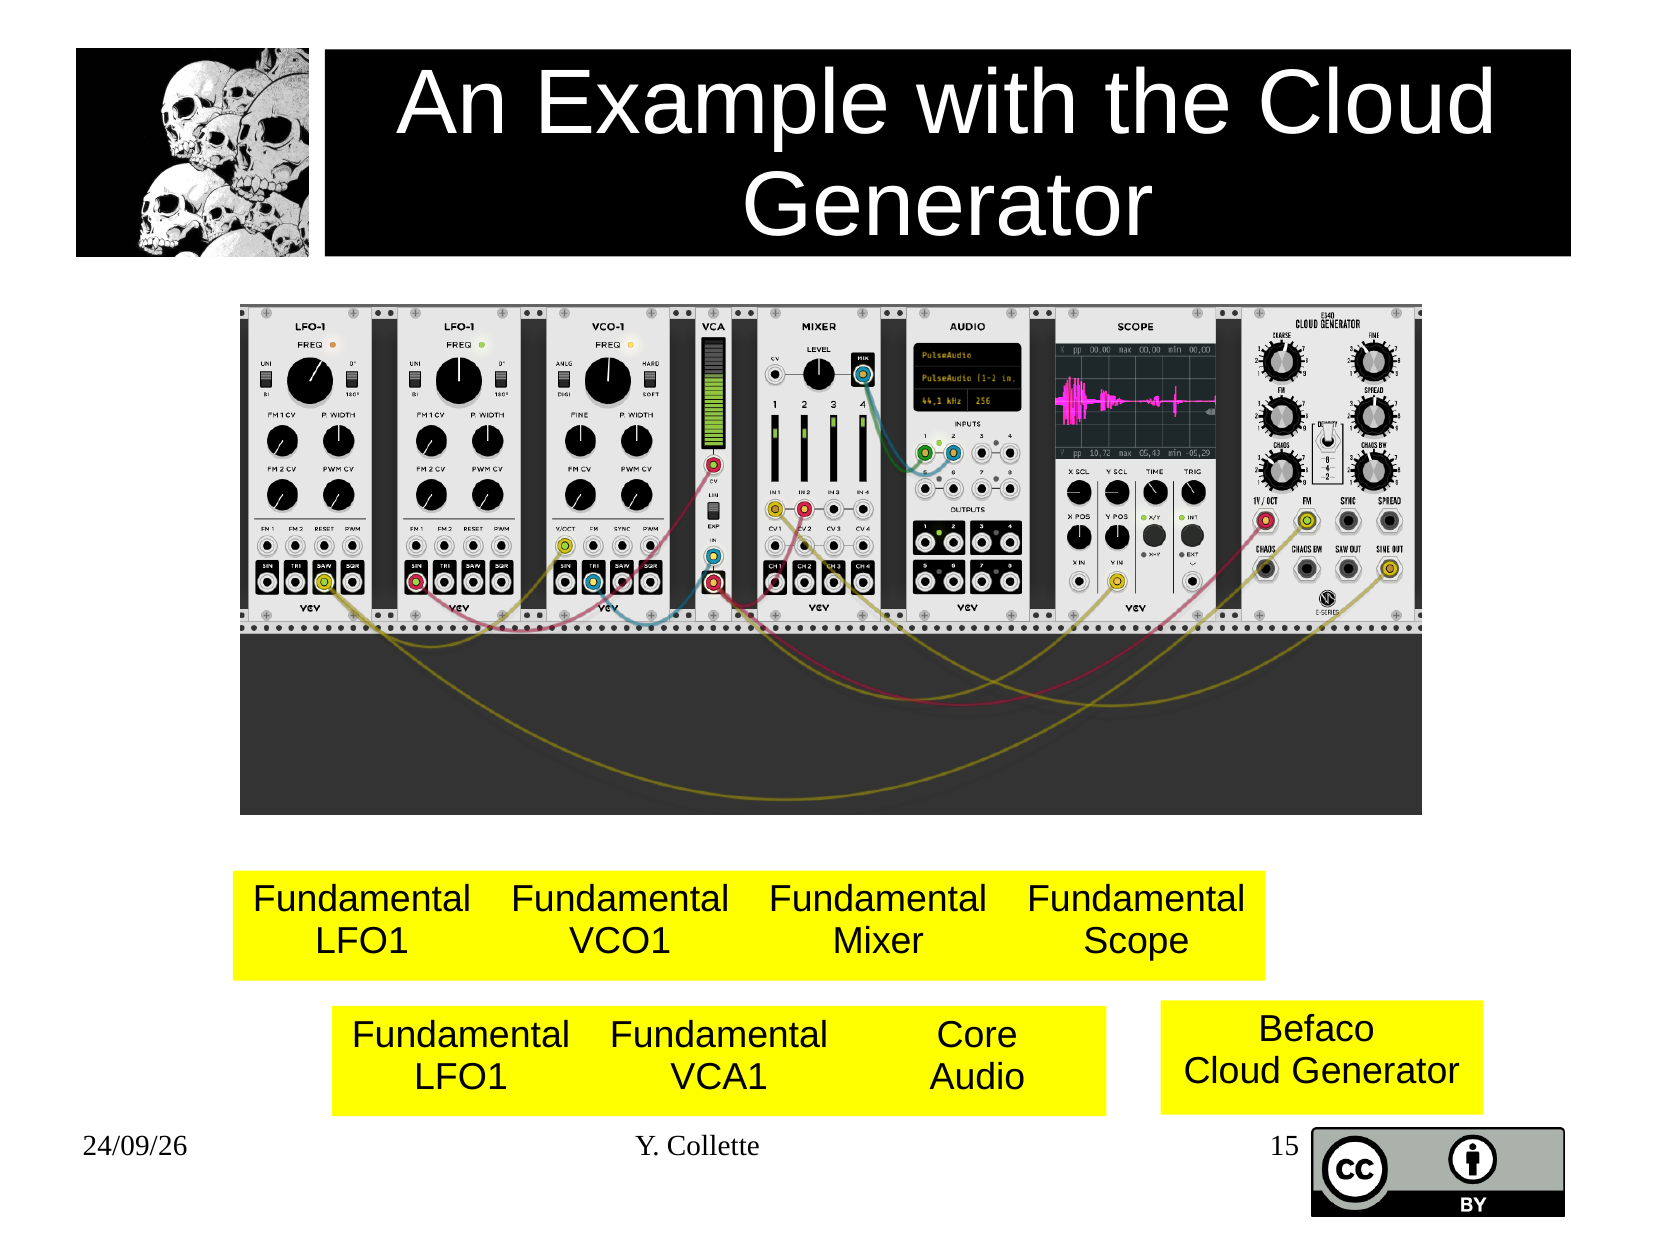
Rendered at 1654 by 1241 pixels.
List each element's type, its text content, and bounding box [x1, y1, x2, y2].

title An Example with the Cloud Generator [324, 49, 1571, 257]
text_box Fundamental LFO1 [232, 870, 491, 981]
text_box Fundamental VCA1 [590, 1005, 848, 1117]
text_box Fundamental LFO1 [332, 1005, 590, 1117]
picture [1311, 1127, 1565, 1217]
text_box Befaco Cloud Generator [1160, 1000, 1483, 1115]
text_box Fundamental Scope [1007, 870, 1266, 981]
text_box Fundamental Mixer [749, 870, 1007, 981]
picture [76, 48, 309, 257]
picture [240, 304, 1422, 815]
text_box Core Audio [848, 1005, 1107, 1117]
text_box Fundamental VCO1 [491, 870, 749, 981]
